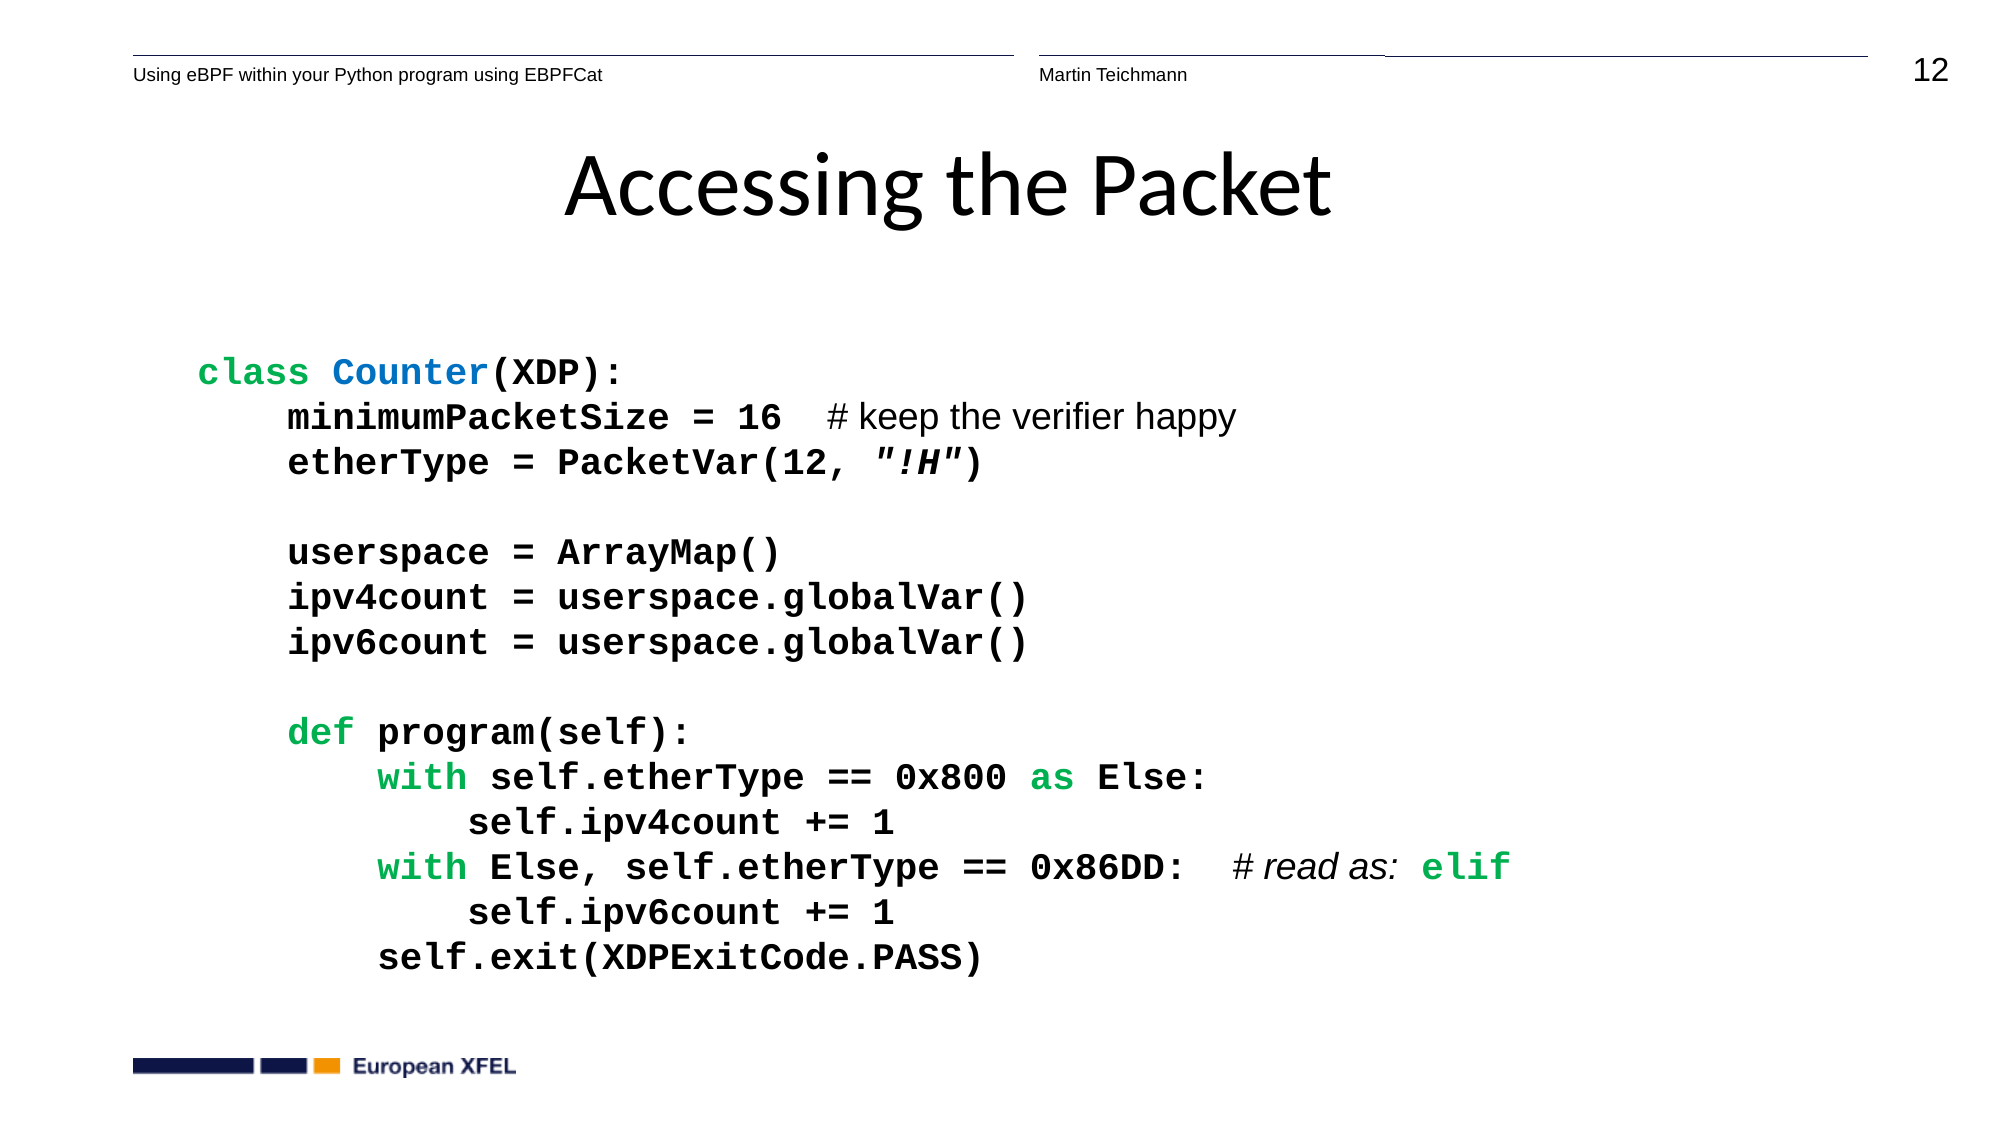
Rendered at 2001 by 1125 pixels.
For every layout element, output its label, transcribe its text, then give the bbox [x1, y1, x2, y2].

title Accessing the Packet [541, 115, 1359, 243]
text_box class Counter(XDP): minimumPacketSize = 16 # keep the verifier happy etherType = PacketVar(12, "!H") userspace = ArrayMap() ipv4count = userspace.globalVar() ipv6count = userspace.globalVar() def program(self): with self.etherType == 0x800 as Else: self.ipv4count += 1 with Else, self.etherType == 0x86DD: # read as: elif self.ipv6count += 1 self.exit(XDPExitCode.PASS) [182, 254, 1861, 1055]
picture [133, 1058, 516, 1078]
